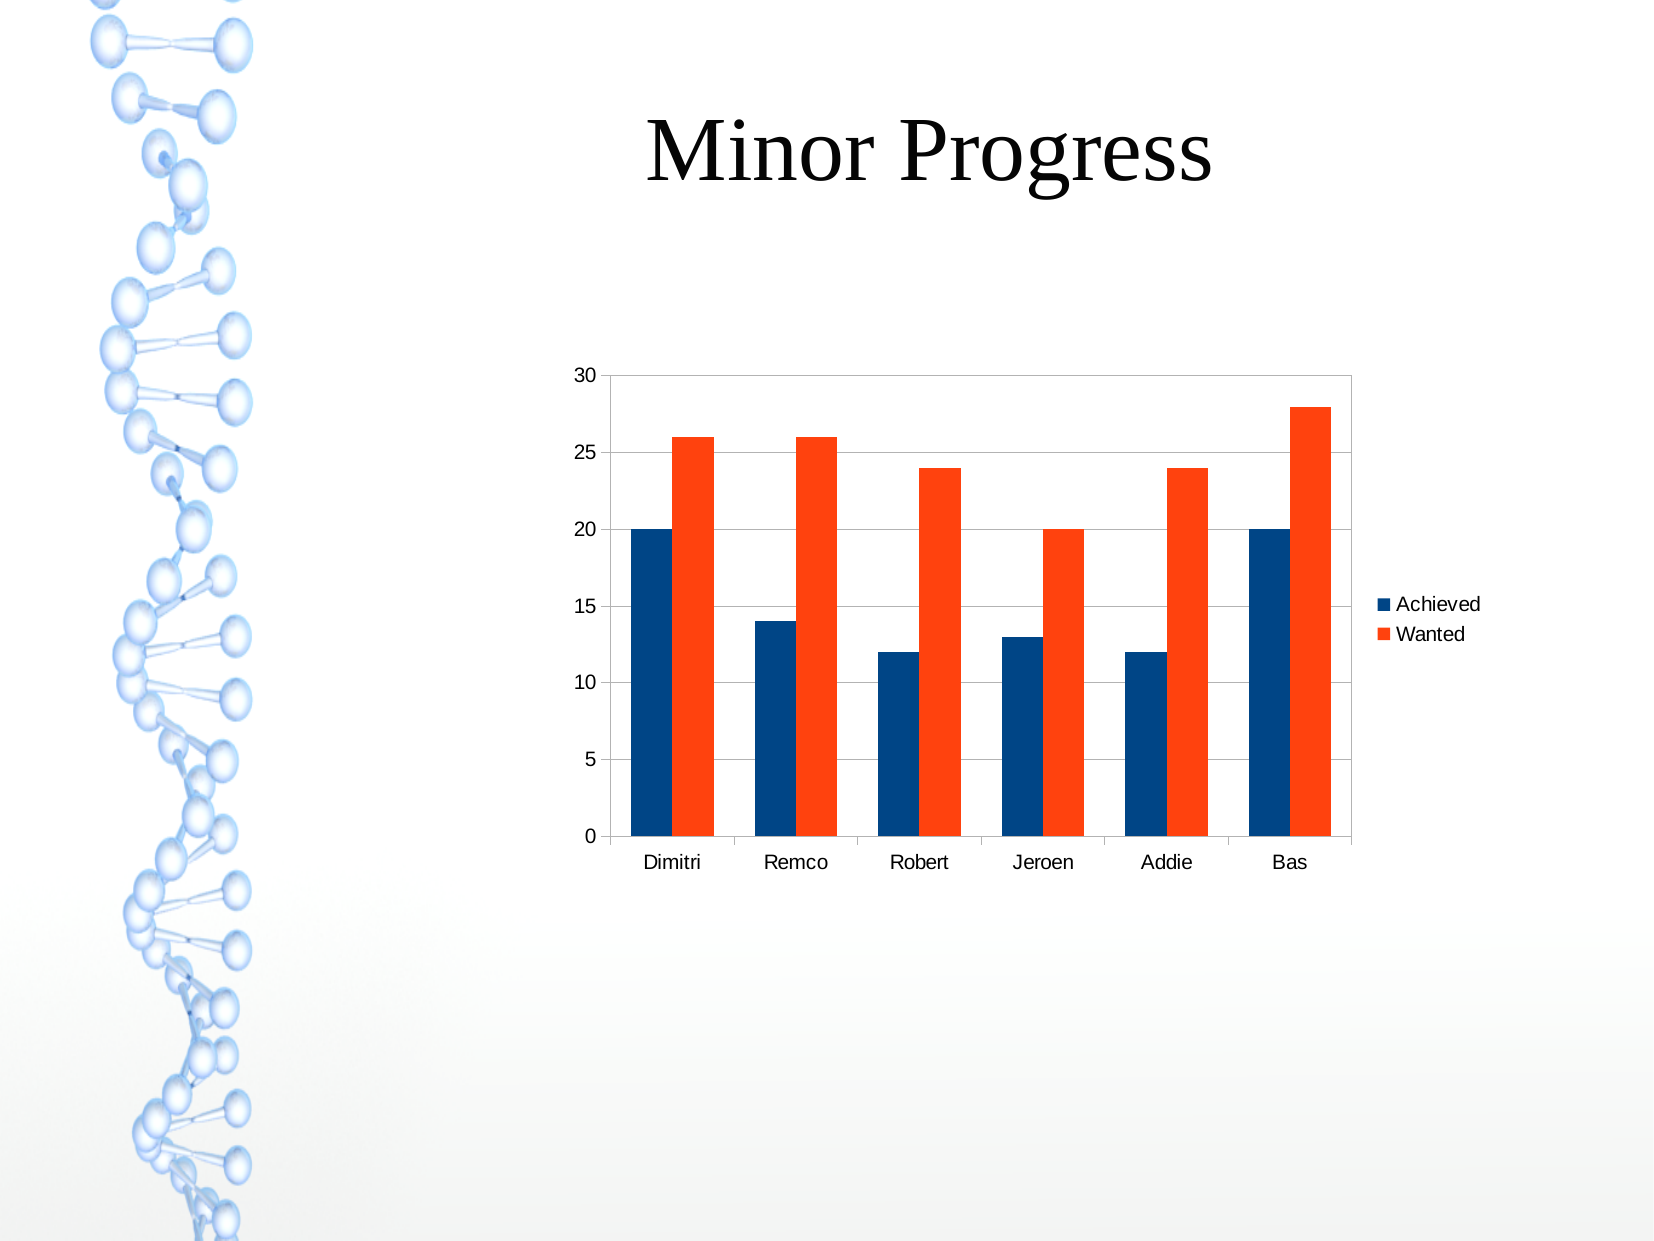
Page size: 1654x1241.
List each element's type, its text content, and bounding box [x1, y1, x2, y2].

chart [555, 353, 1500, 886]
title Minor Progress [265, 47, 1595, 252]
picture [0, 0, 1654, 1241]
